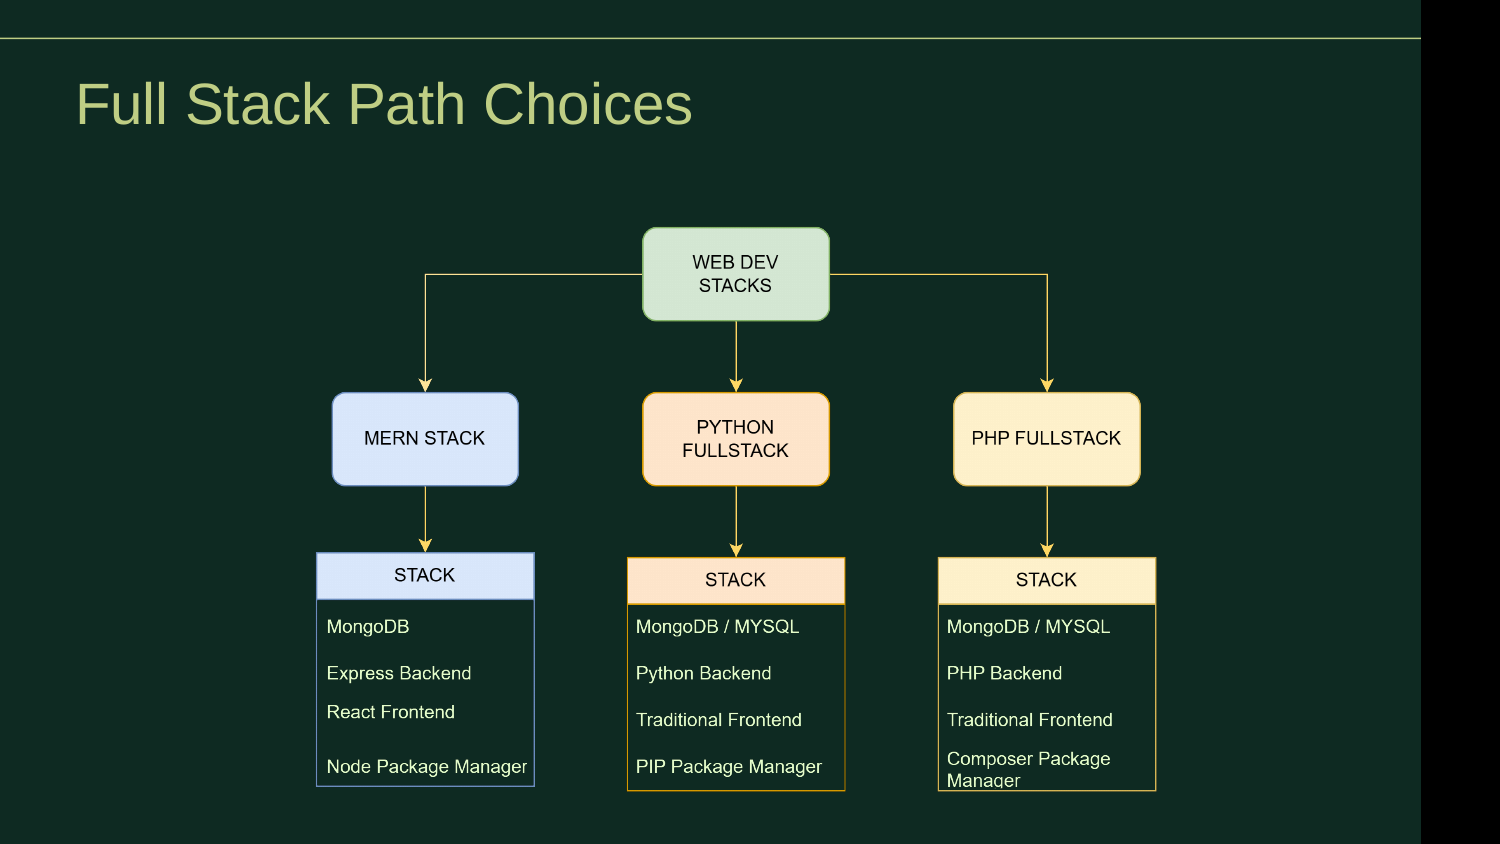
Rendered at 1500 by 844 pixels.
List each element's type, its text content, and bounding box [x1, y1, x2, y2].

picture [300, 211, 1172, 807]
title Full Stack Path Choices [75, 33, 1425, 175]
